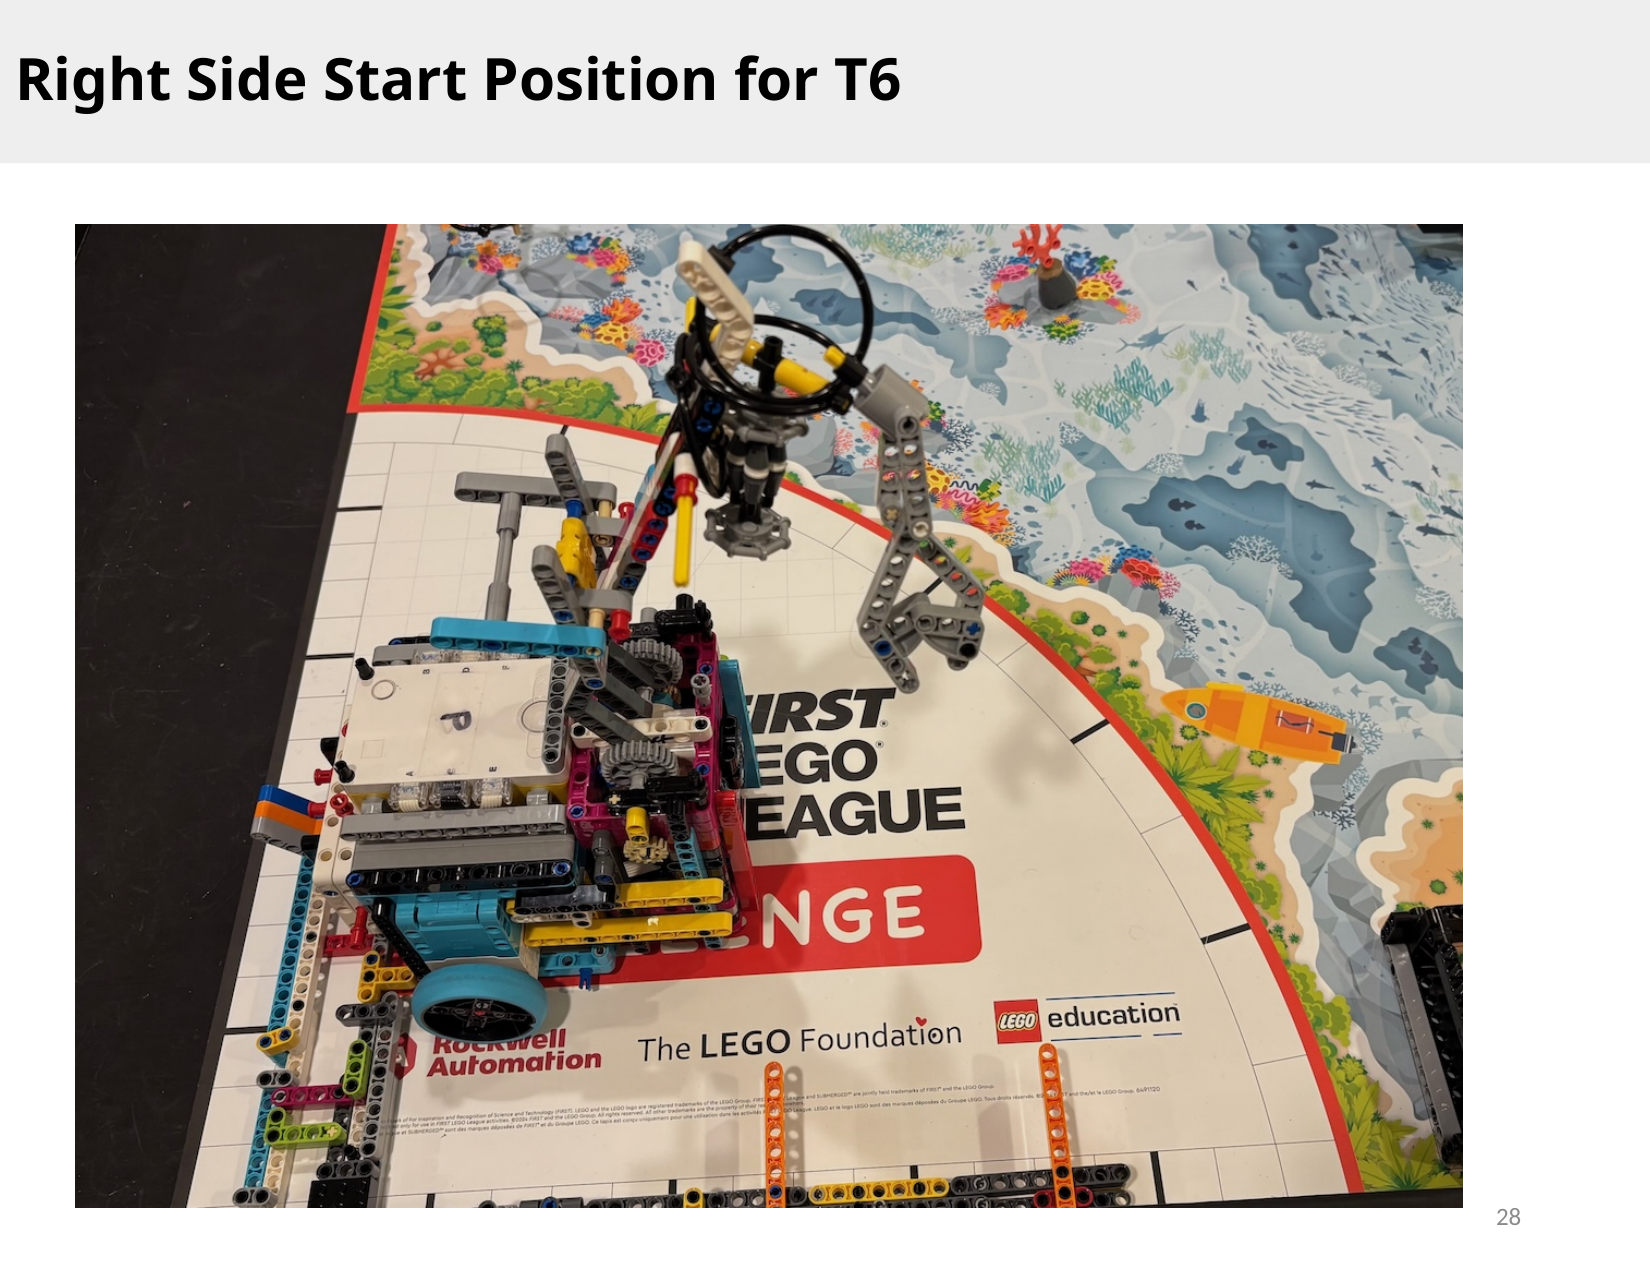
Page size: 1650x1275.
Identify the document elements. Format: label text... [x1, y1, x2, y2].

picture [75, 224, 1463, 1208]
title Right Side Start Position for T6 [0, 0, 1650, 164]
